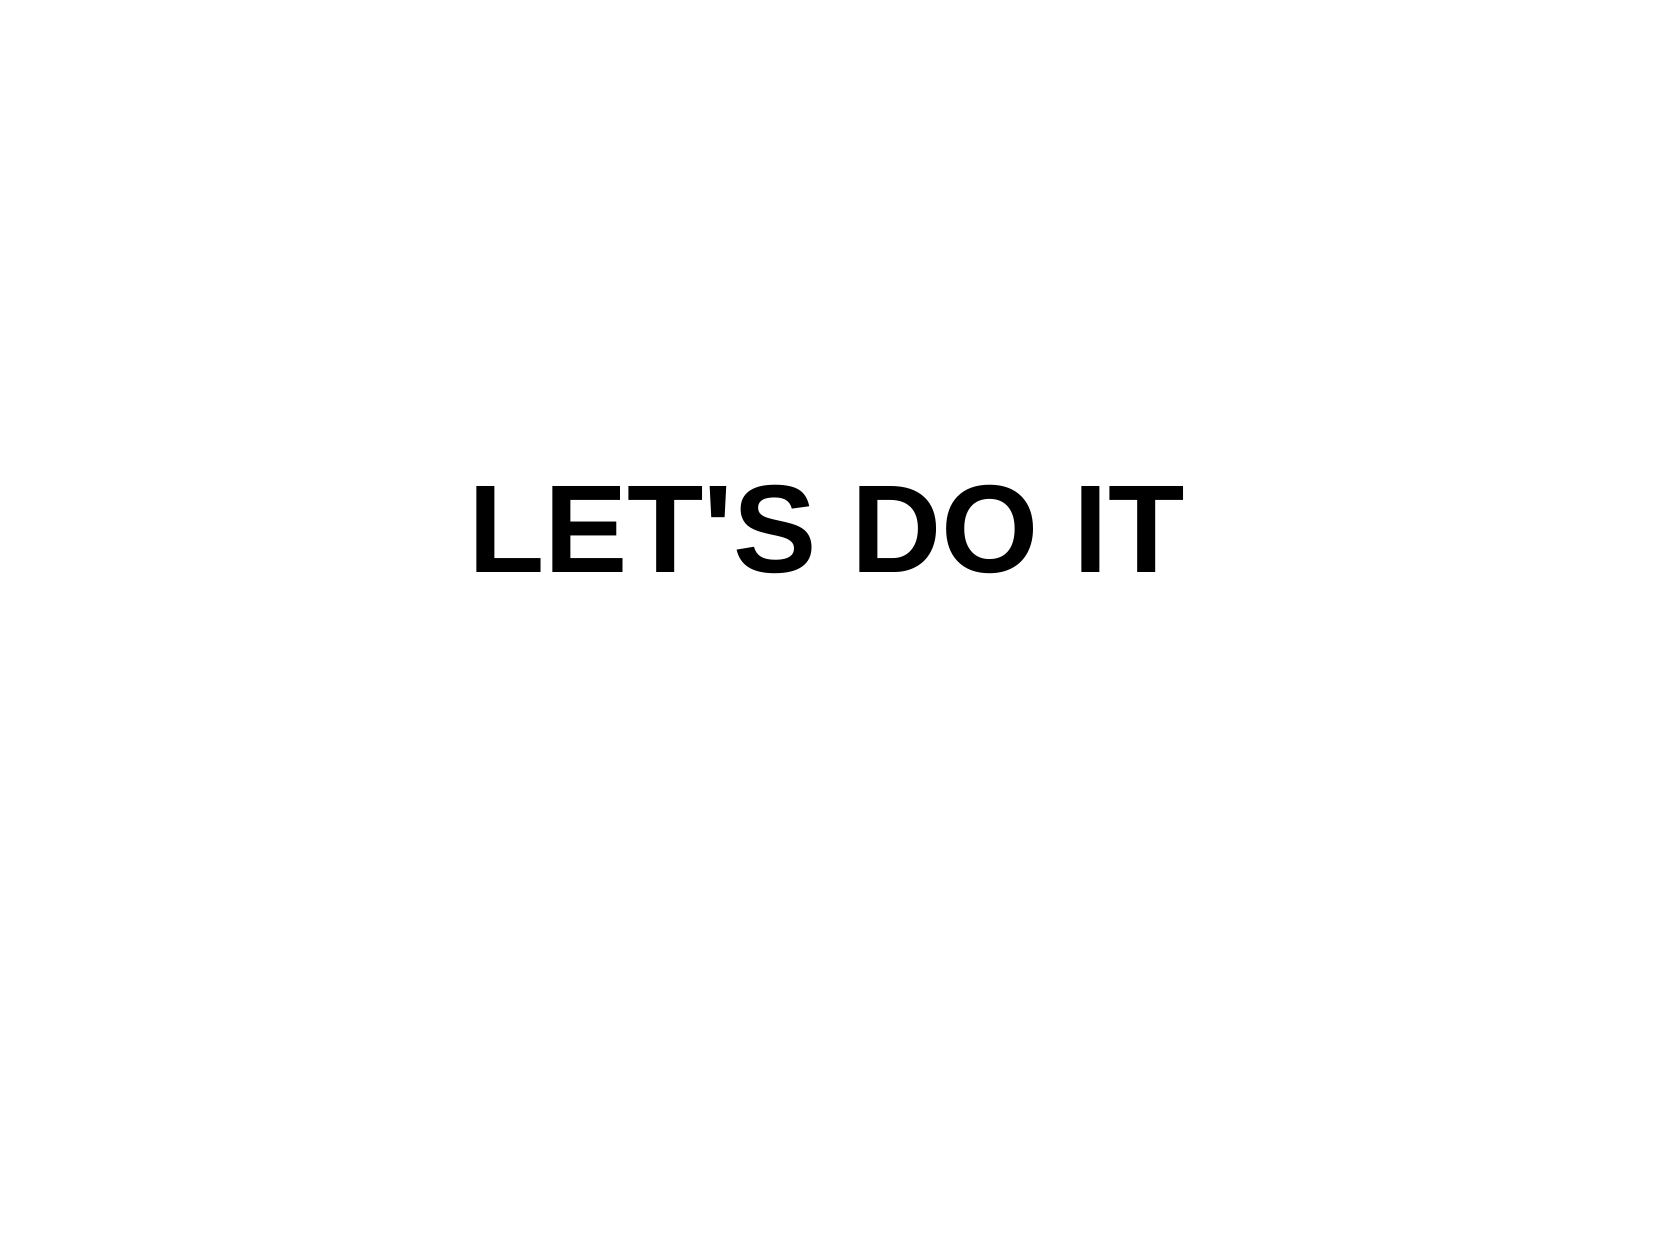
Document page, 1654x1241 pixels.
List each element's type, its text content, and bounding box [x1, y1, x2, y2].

subtitle LET'S DO IT [82, 49, 1571, 1010]
